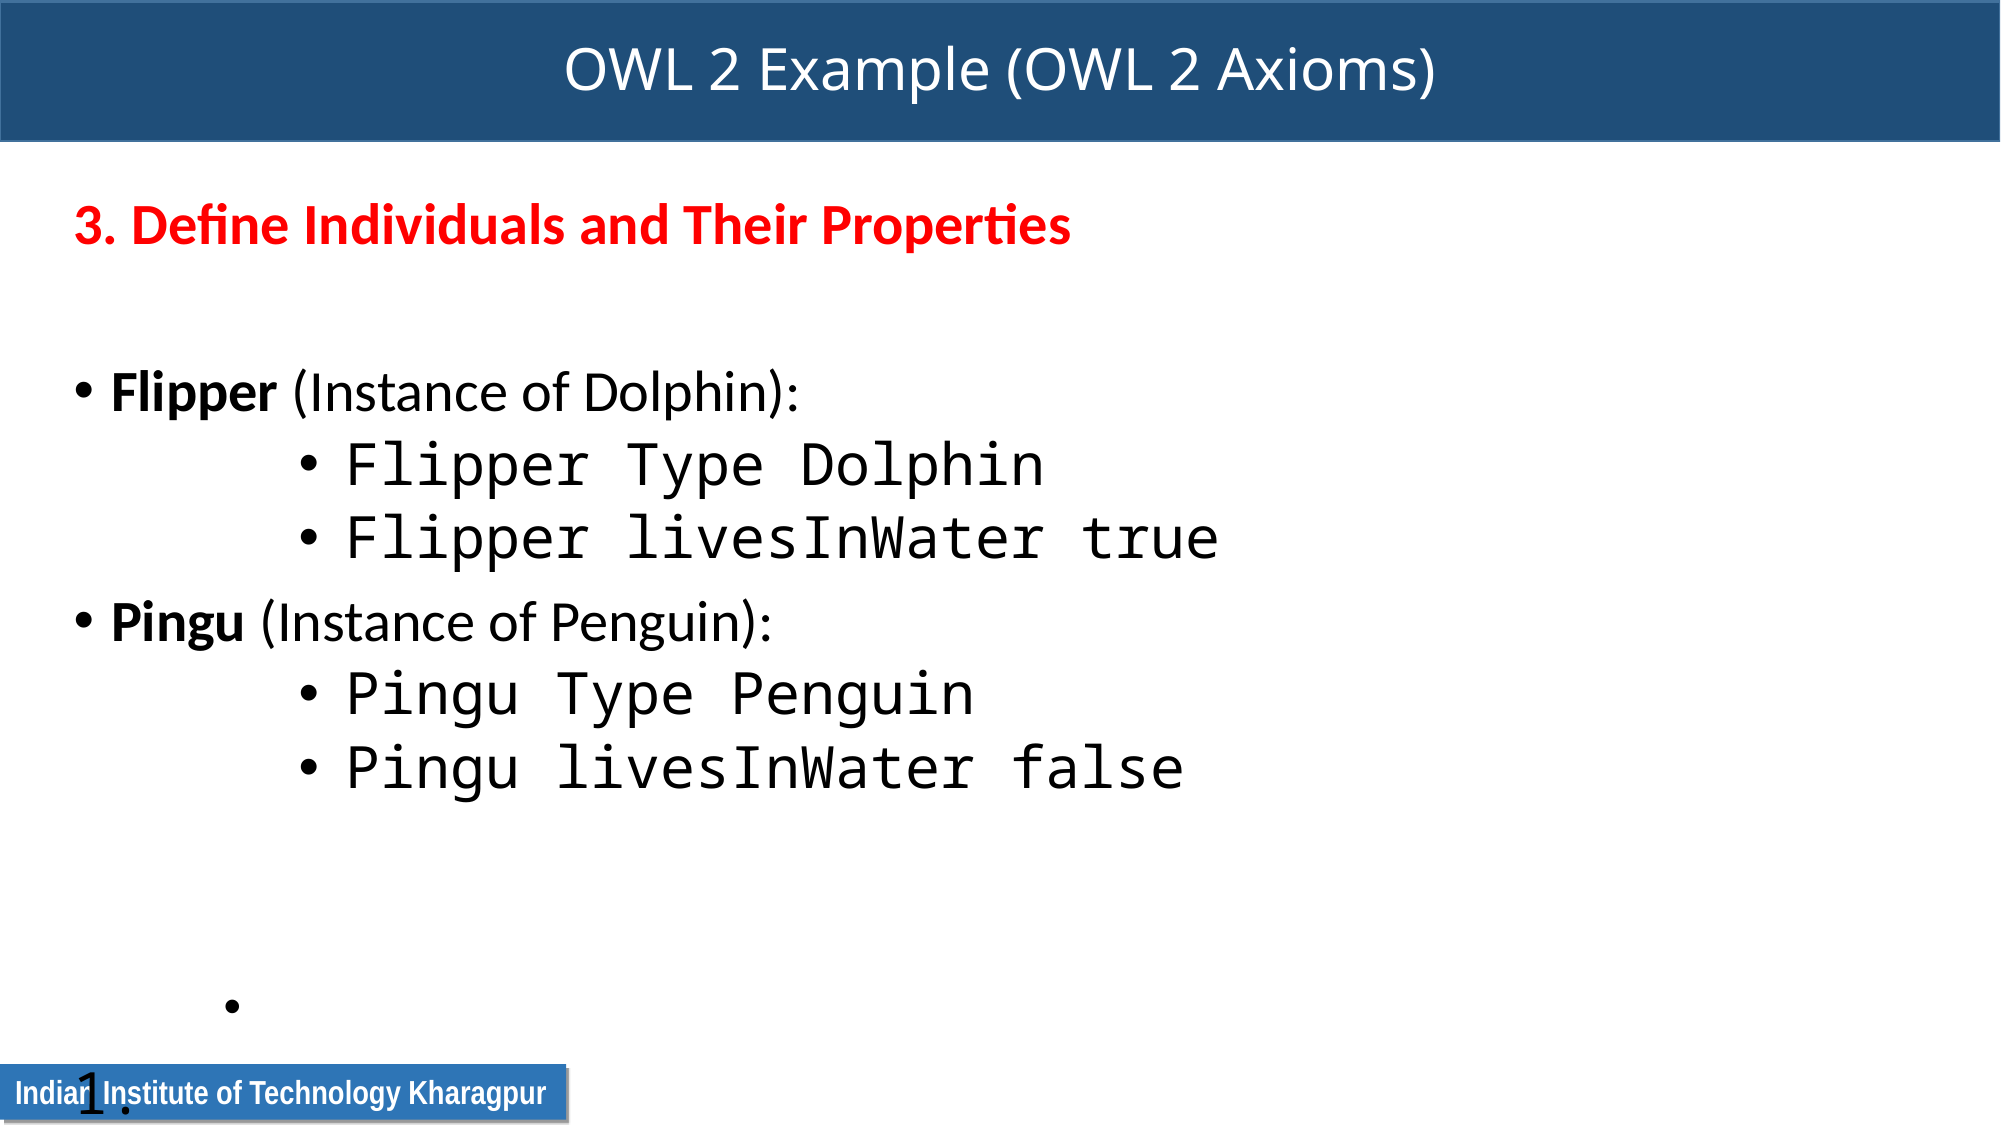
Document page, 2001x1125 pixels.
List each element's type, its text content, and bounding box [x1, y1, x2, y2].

list 3. Define Individuals and Their Properties Flipper (Instance of Dolphin): Flipper Type Dolphin Flipper livesInWater true Pingu (Instance of Penguin): Pingu Type Penguin Pingu livesInWater false [58, 186, 1954, 1065]
title OWL 2 Example (OWL 2 Axioms) [0, 1, 2000, 141]
